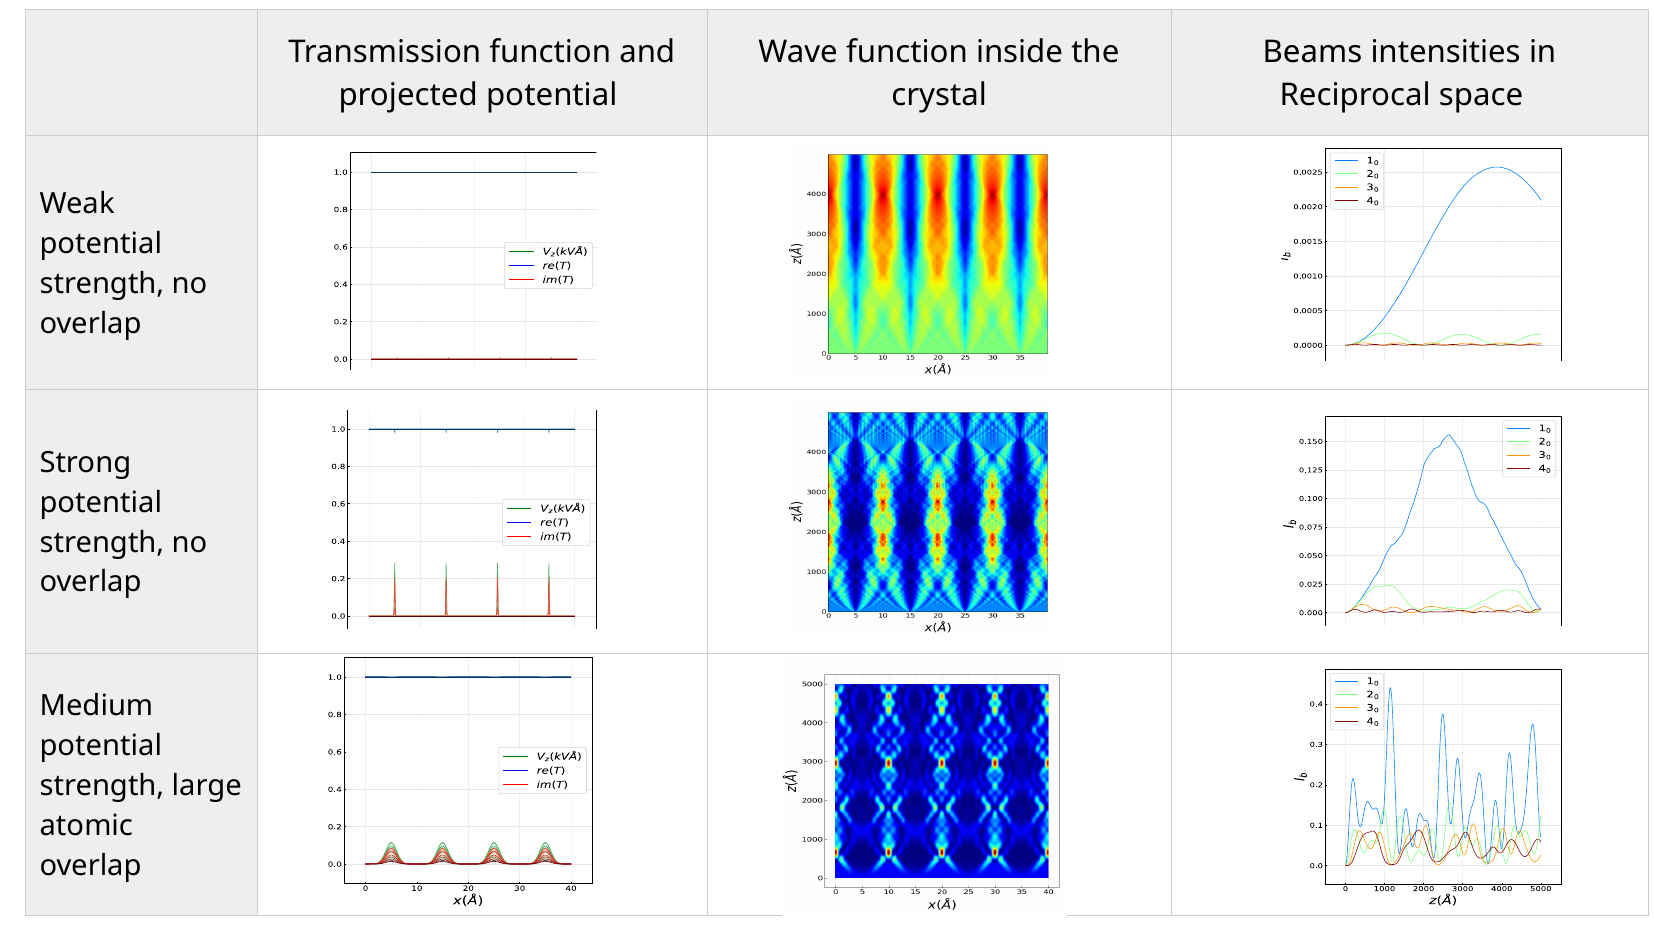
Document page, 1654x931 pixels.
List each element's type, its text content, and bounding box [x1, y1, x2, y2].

table_header Beams intensities in Reciprocal space [1172, 10, 1648, 135]
table_cell [708, 136, 1171, 389]
picture [782, 656, 1067, 916]
table_cell [708, 654, 1171, 915]
table_cell Weak potential strength, no overlap [26, 136, 257, 389]
table_cell [1172, 390, 1648, 653]
table_header [26, 10, 257, 135]
table_cell Medium potential strength, large atomic overlap [26, 654, 257, 915]
picture [1281, 410, 1571, 626]
picture [788, 137, 1055, 380]
picture [788, 395, 1055, 638]
picture [1281, 667, 1571, 914]
table_header Wave function inside the crystal [708, 10, 1171, 135]
table_cell [258, 390, 707, 653]
table_cell [1172, 654, 1648, 915]
table_cell Strong potential strength, no overlap [26, 390, 257, 653]
picture [315, 150, 597, 370]
table_header Transmission function and projected potential [258, 10, 707, 135]
picture [1281, 147, 1571, 361]
picture [301, 410, 606, 629]
table_cell [708, 390, 1171, 653]
table_cell [258, 136, 707, 389]
picture [298, 655, 602, 915]
table_cell [258, 654, 707, 915]
table_cell [1172, 136, 1648, 389]
